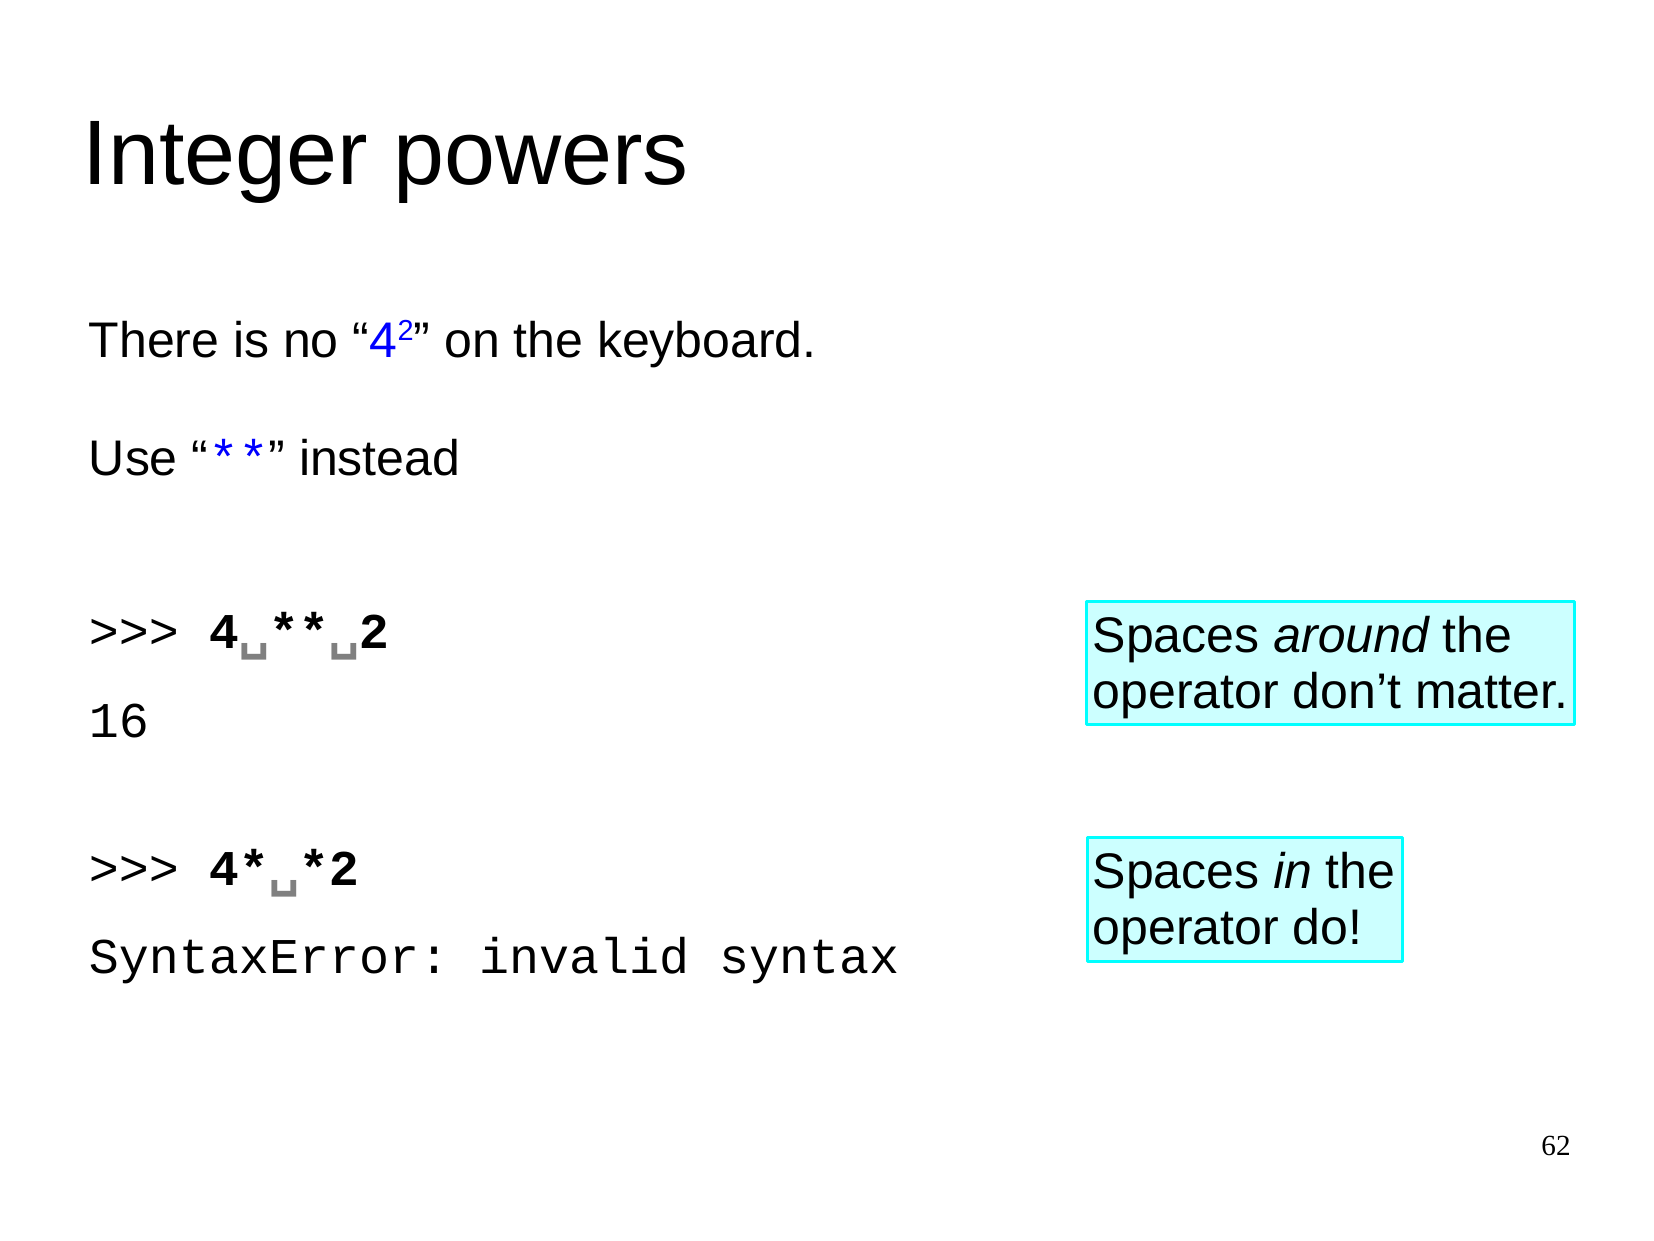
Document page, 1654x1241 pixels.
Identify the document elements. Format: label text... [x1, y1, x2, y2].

title Integer powers [82, 49, 1571, 257]
text_box Use “**” instead [83, 424, 467, 497]
text_box 4*␣*2 [202, 837, 365, 907]
text_box Spaces in the operator do! [1087, 837, 1403, 962]
text_box >>> [82, 601, 185, 670]
text_box Spaces around the operator don’t matter. [1086, 601, 1575, 725]
text_box 16 [82, 689, 155, 759]
text_box >>> [82, 837, 185, 907]
text_box SyntaxError: invalid syntax [82, 926, 906, 995]
text_box 4␣**␣2 [202, 601, 394, 670]
text_box There is no “42” on the keyboard. [83, 306, 823, 376]
